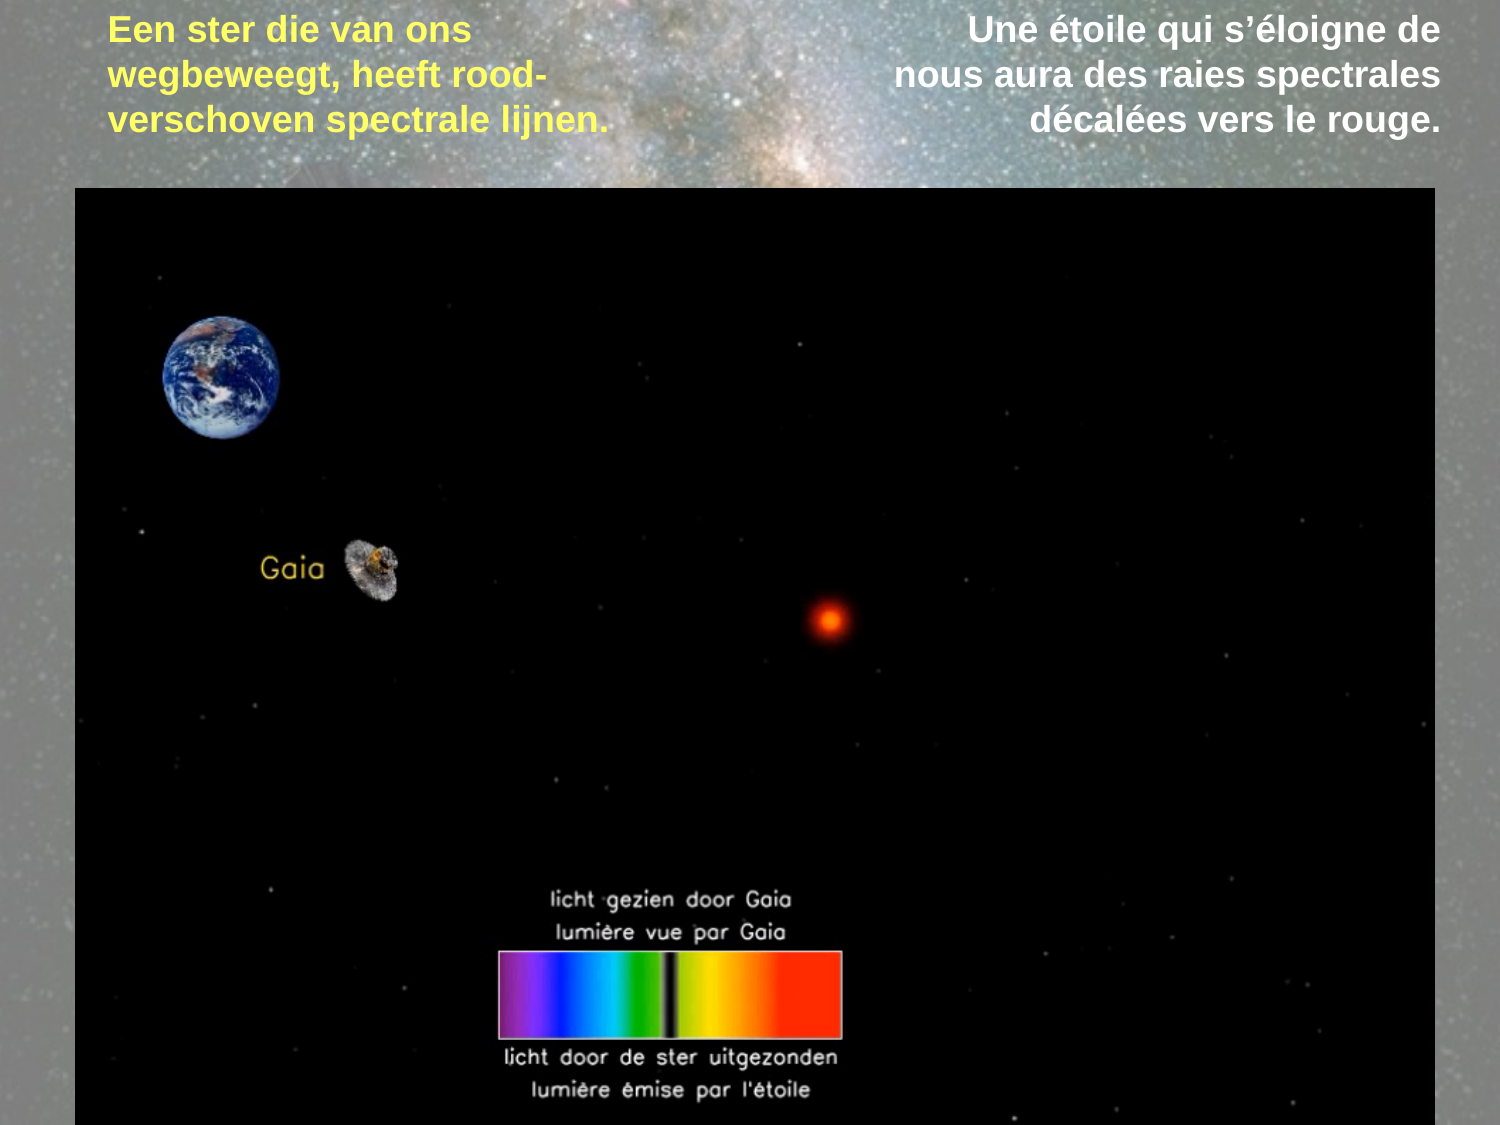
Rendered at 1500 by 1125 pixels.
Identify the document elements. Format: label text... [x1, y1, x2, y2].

picture [0, 0, 1500, 1125]
text_box Een ster die van ons wegbeweegt, heeft rood-verschoven spectrale lijnen. [93, 0, 656, 148]
text_box [75, 187, 1436, 1125]
text_box Une étoile qui s’éloigne de nous aura des raies spectrales décalées vers le rouge. [856, 0, 1457, 148]
